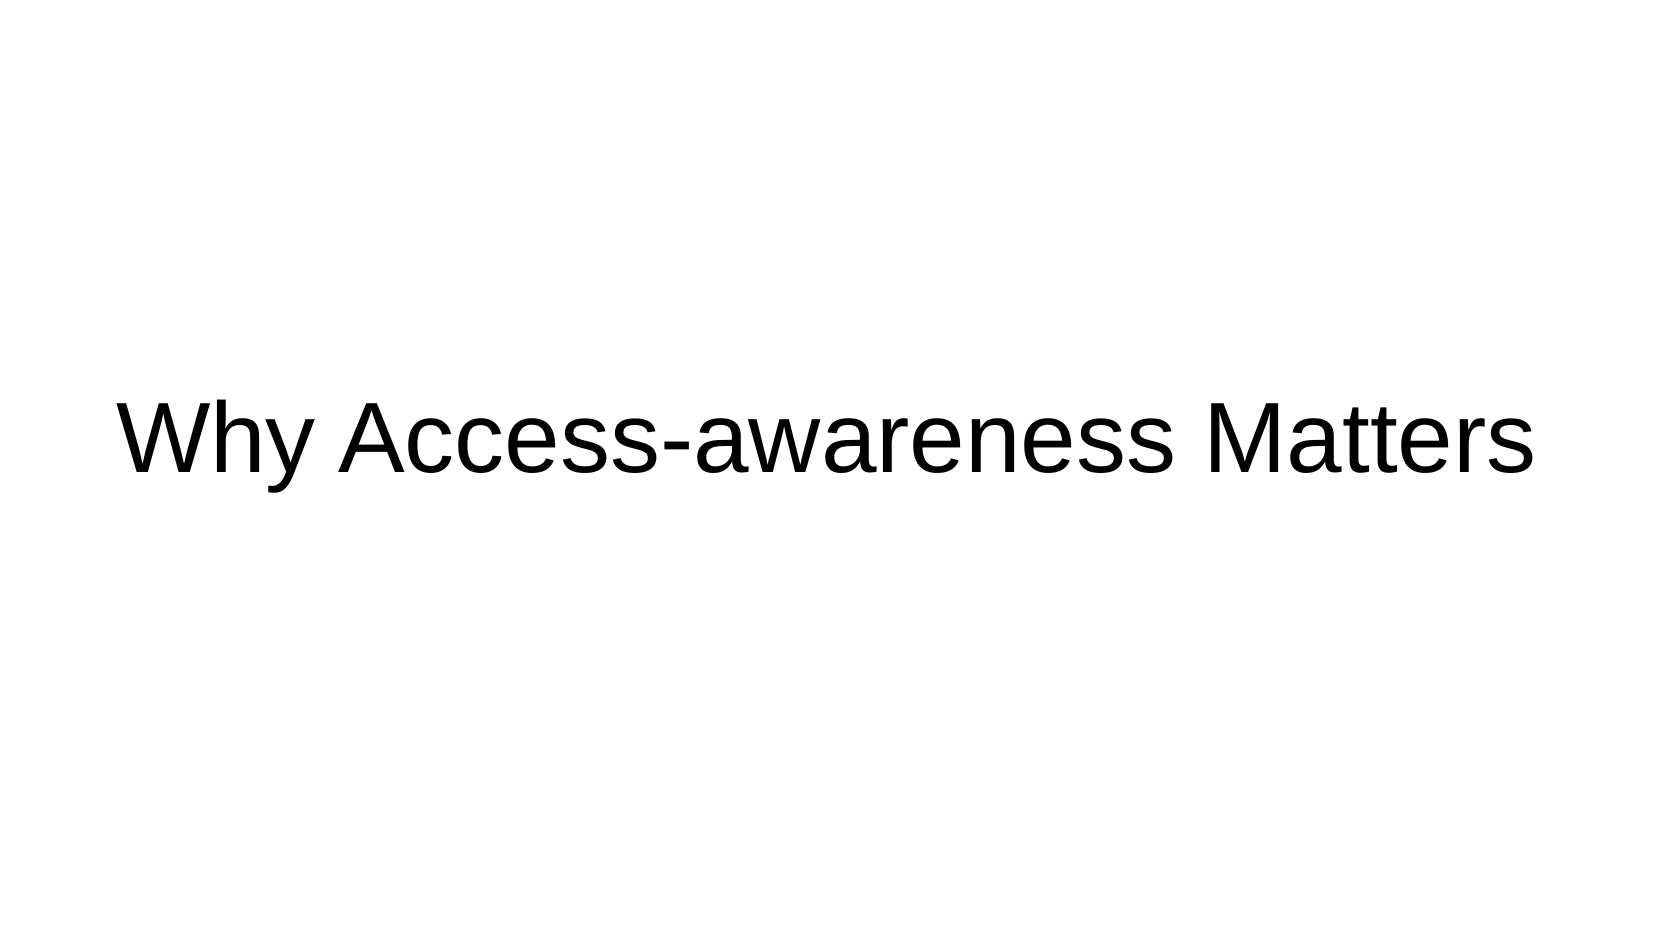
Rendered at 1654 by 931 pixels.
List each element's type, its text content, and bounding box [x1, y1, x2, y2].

text_box Why Access-awareness Matters [82, 108, 1571, 767]
